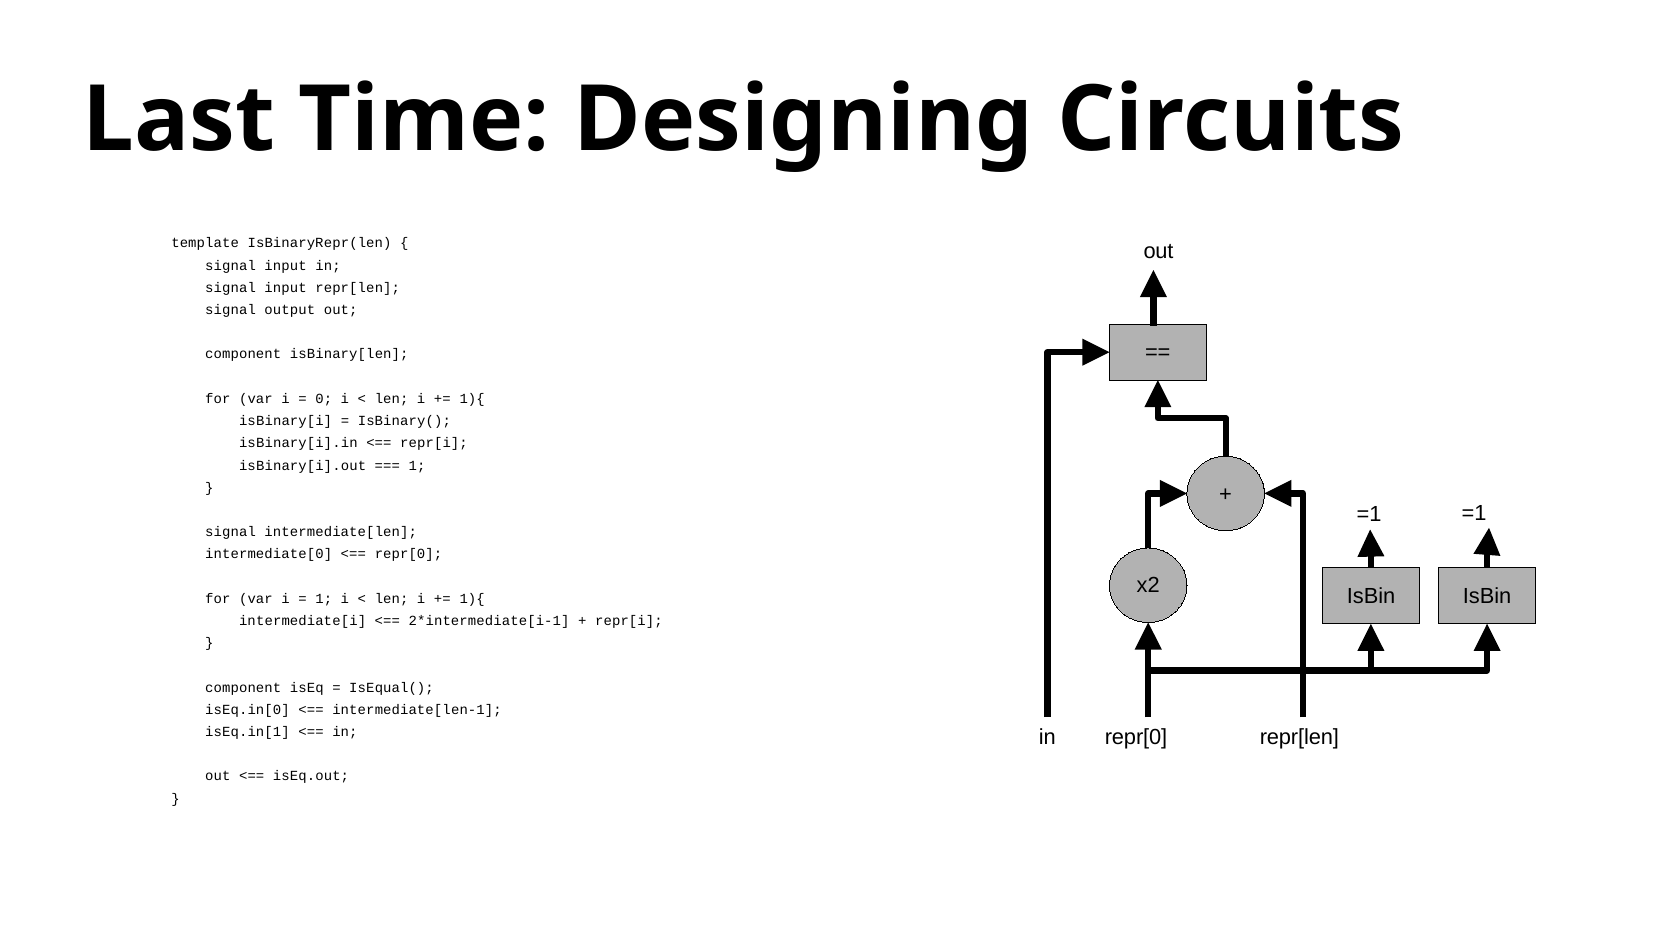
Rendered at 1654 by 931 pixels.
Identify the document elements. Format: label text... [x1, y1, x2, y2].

text_box out [1128, 231, 1204, 295]
title Last Time: Designing Circuits [82, 37, 1571, 193]
text_box =1 [1446, 493, 1509, 604]
text_box repr[len] [1245, 717, 1362, 827]
text_box repr[0] [1090, 717, 1207, 827]
text_box =1 [1341, 494, 1401, 605]
text_box + [1186, 456, 1265, 531]
text_box x2 [1109, 548, 1188, 623]
text_box IsBin [1322, 567, 1420, 624]
text_box IsBin [1438, 567, 1536, 624]
list template IsBinaryRepr(len) { signal input in; signal input repr[len]; signal output out; component isBinary[len]; for (var i = 0; i < len; i += 1){ isBinary[i] = IsBinary(); isBinary[i].in <== repr[i]; isBinary[i].out === 1; } signal intermediate[len]; intermediate[0] <== repr[0]; for (var i = 1; i < len; i += 1){ intermediate[i] <== 2*intermediate[i-1] + repr[i]; } component isEq = IsEqual(); isEq.in[0] <== intermediate[len-1]; isEq.in[1] <== in; out <== isEq.out; } [171, 236, 768, 827]
text_box == [1109, 324, 1207, 381]
text_box in [1024, 717, 1071, 827]
